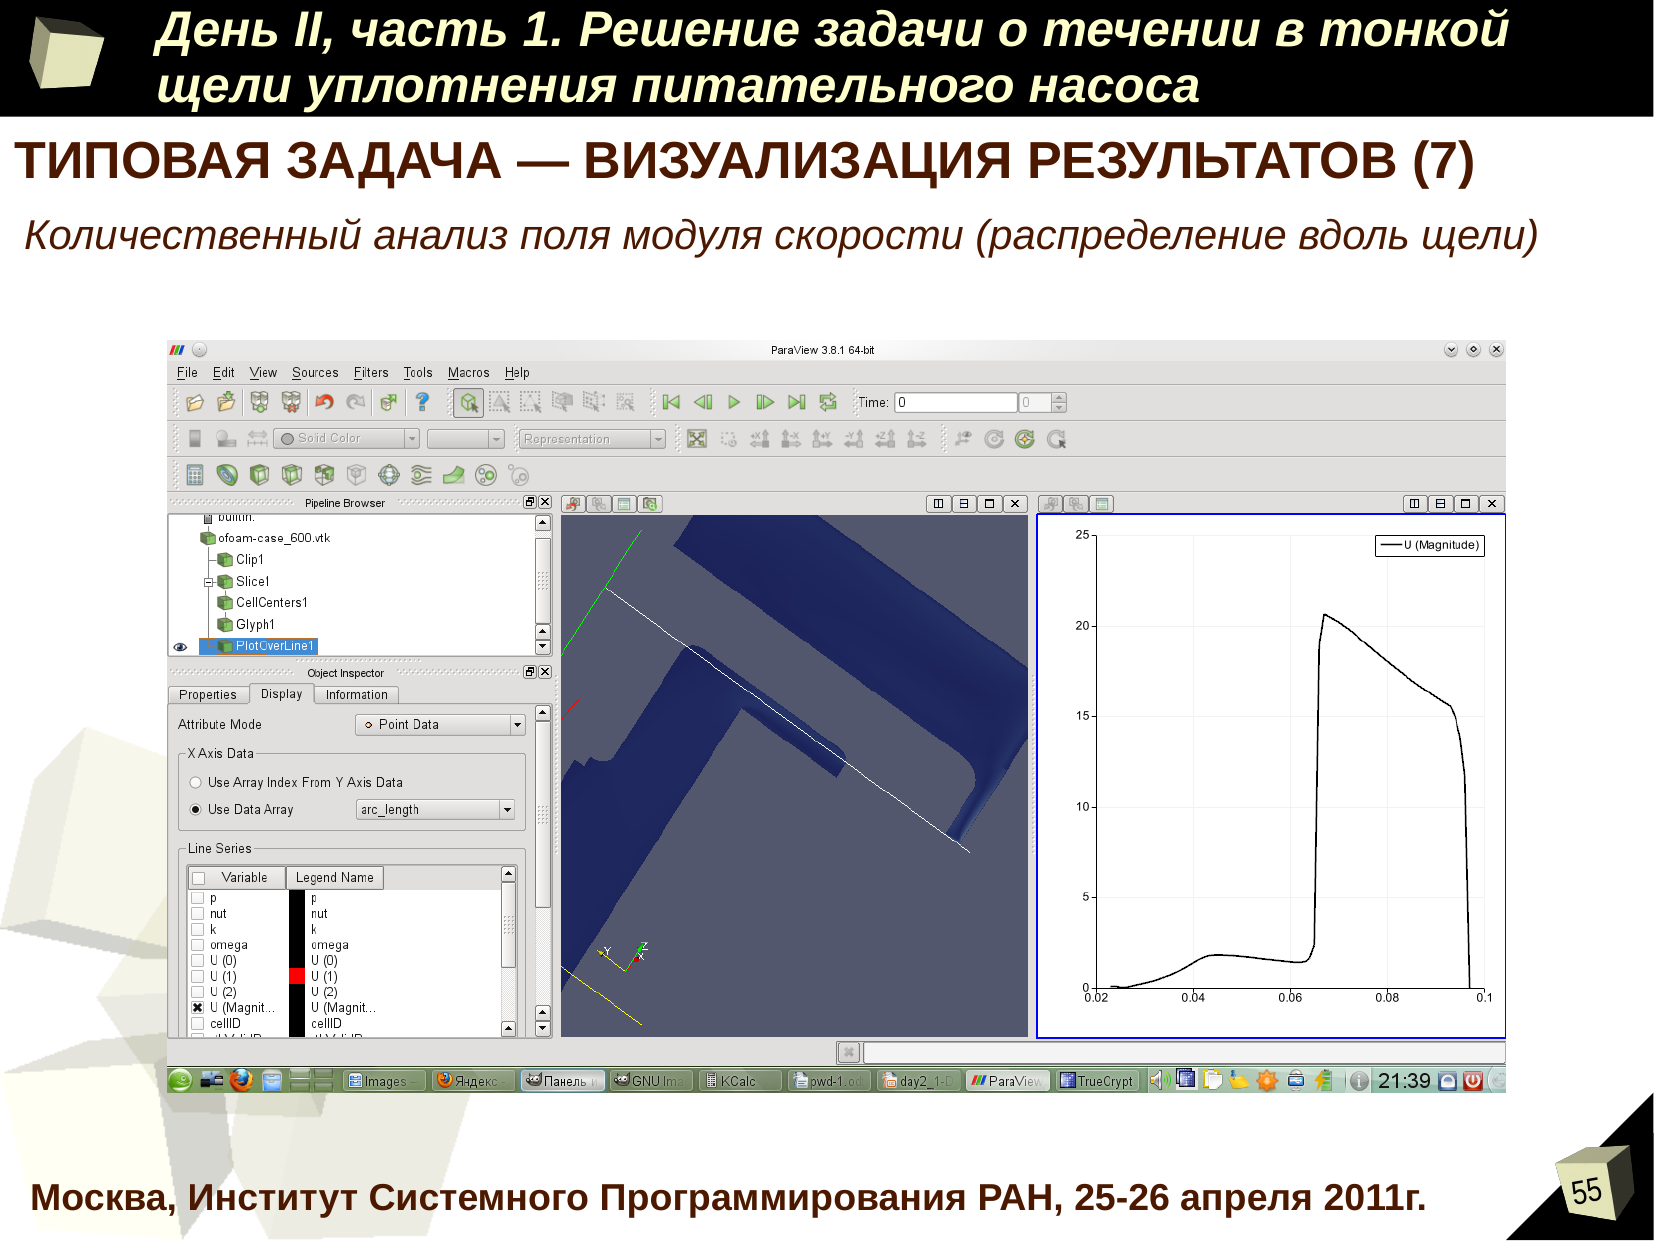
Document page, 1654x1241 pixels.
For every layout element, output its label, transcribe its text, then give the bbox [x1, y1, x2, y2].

text_box Количественный анализ поля модуля скорости (распределение вдоль щели) [9, 204, 1654, 267]
picture [0, 340, 1506, 1241]
picture [464, 1193, 472, 1198]
text_box ТИПОВАЯ ЗАДАЧА — ВИЗУАЛИЗАЦИЯ РЕЗУЛЬТАТОВ (7) [0, 124, 1654, 214]
